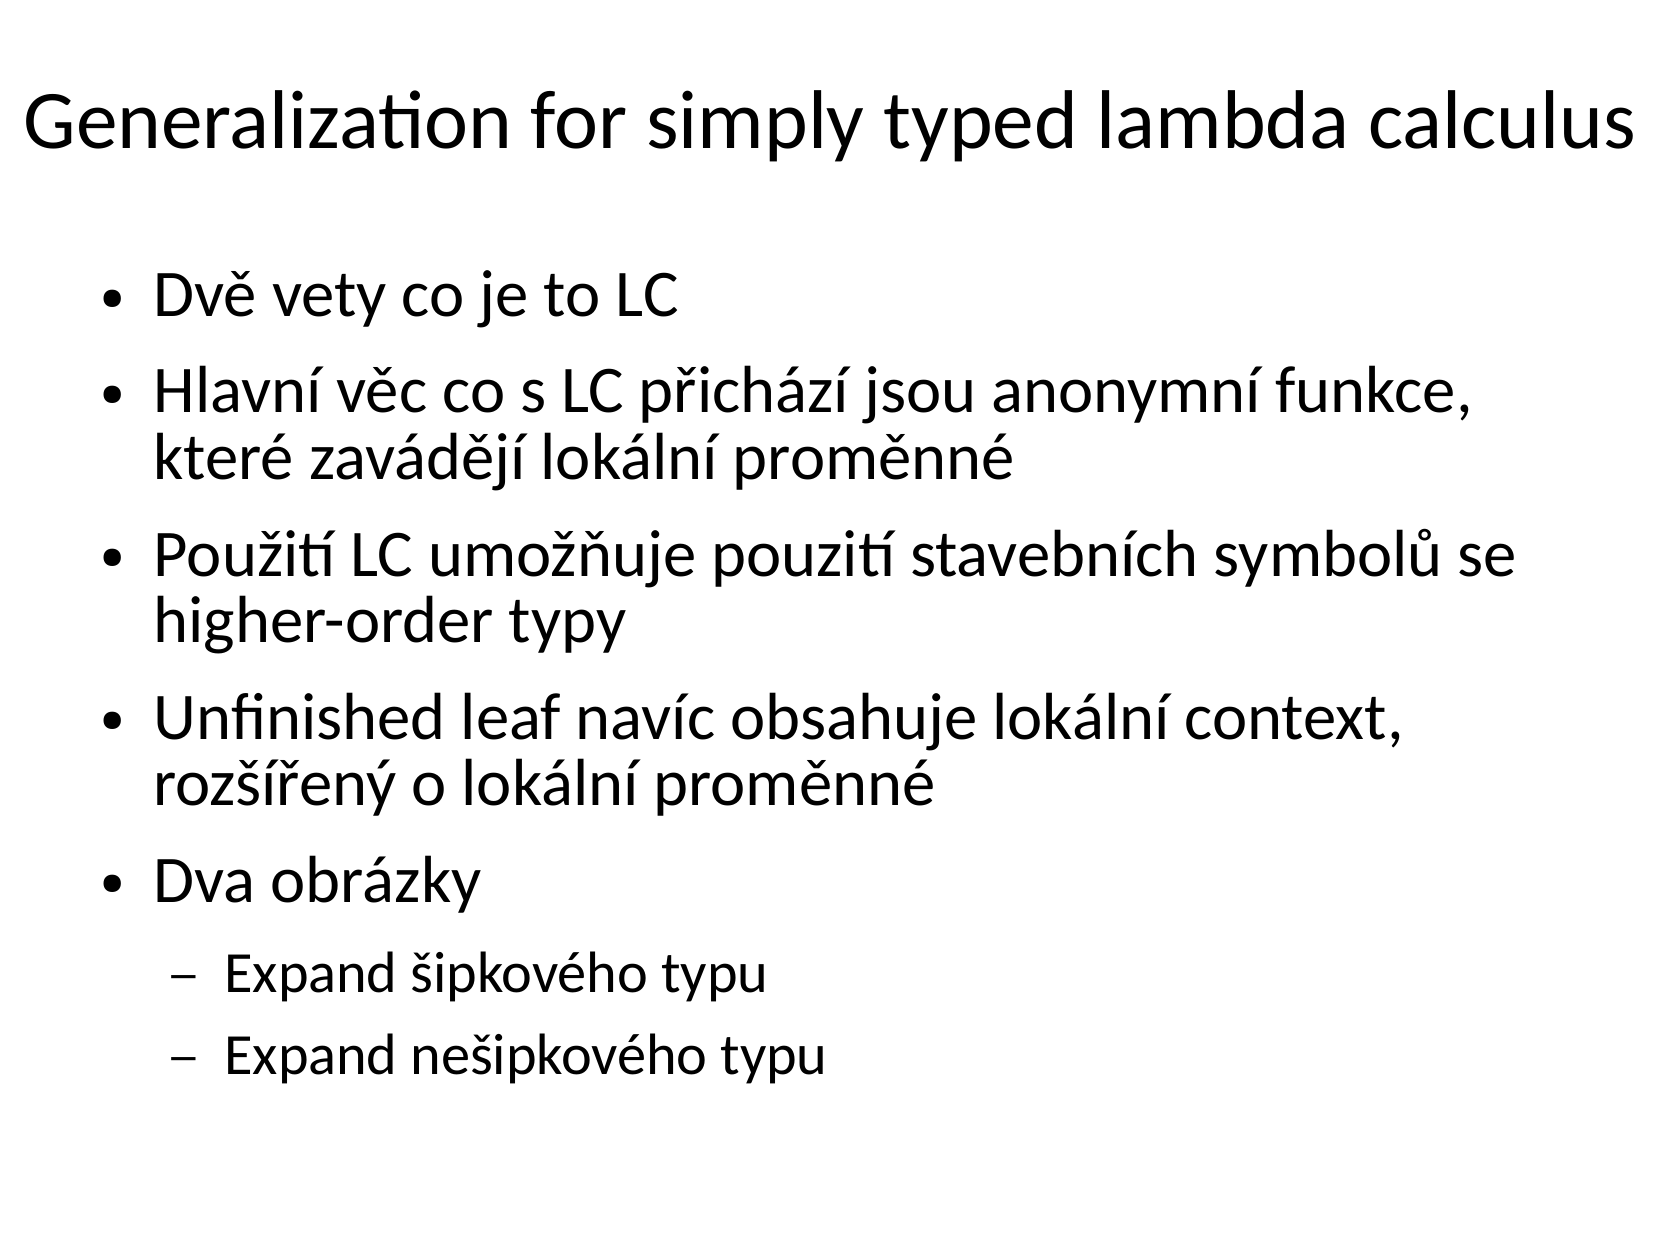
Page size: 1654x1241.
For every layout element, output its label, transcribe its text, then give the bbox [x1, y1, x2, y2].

list Dvě vety co je to LC Hlavní věc co s LC přichází jsou anonymní funkce, které zavádějí lokální proměnné Použití LC umožňuje pouzití stavebních symbolů se higher-order typy Unfinished leaf navíc obsahuje lokální context, rozšířený o lokální proměnné Dva obrázky Expand šipkového typu Expand nešipkového typu [82, 266, 1538, 1162]
title Generalization for simply typed lambda calculus [15, 24, 1646, 232]
